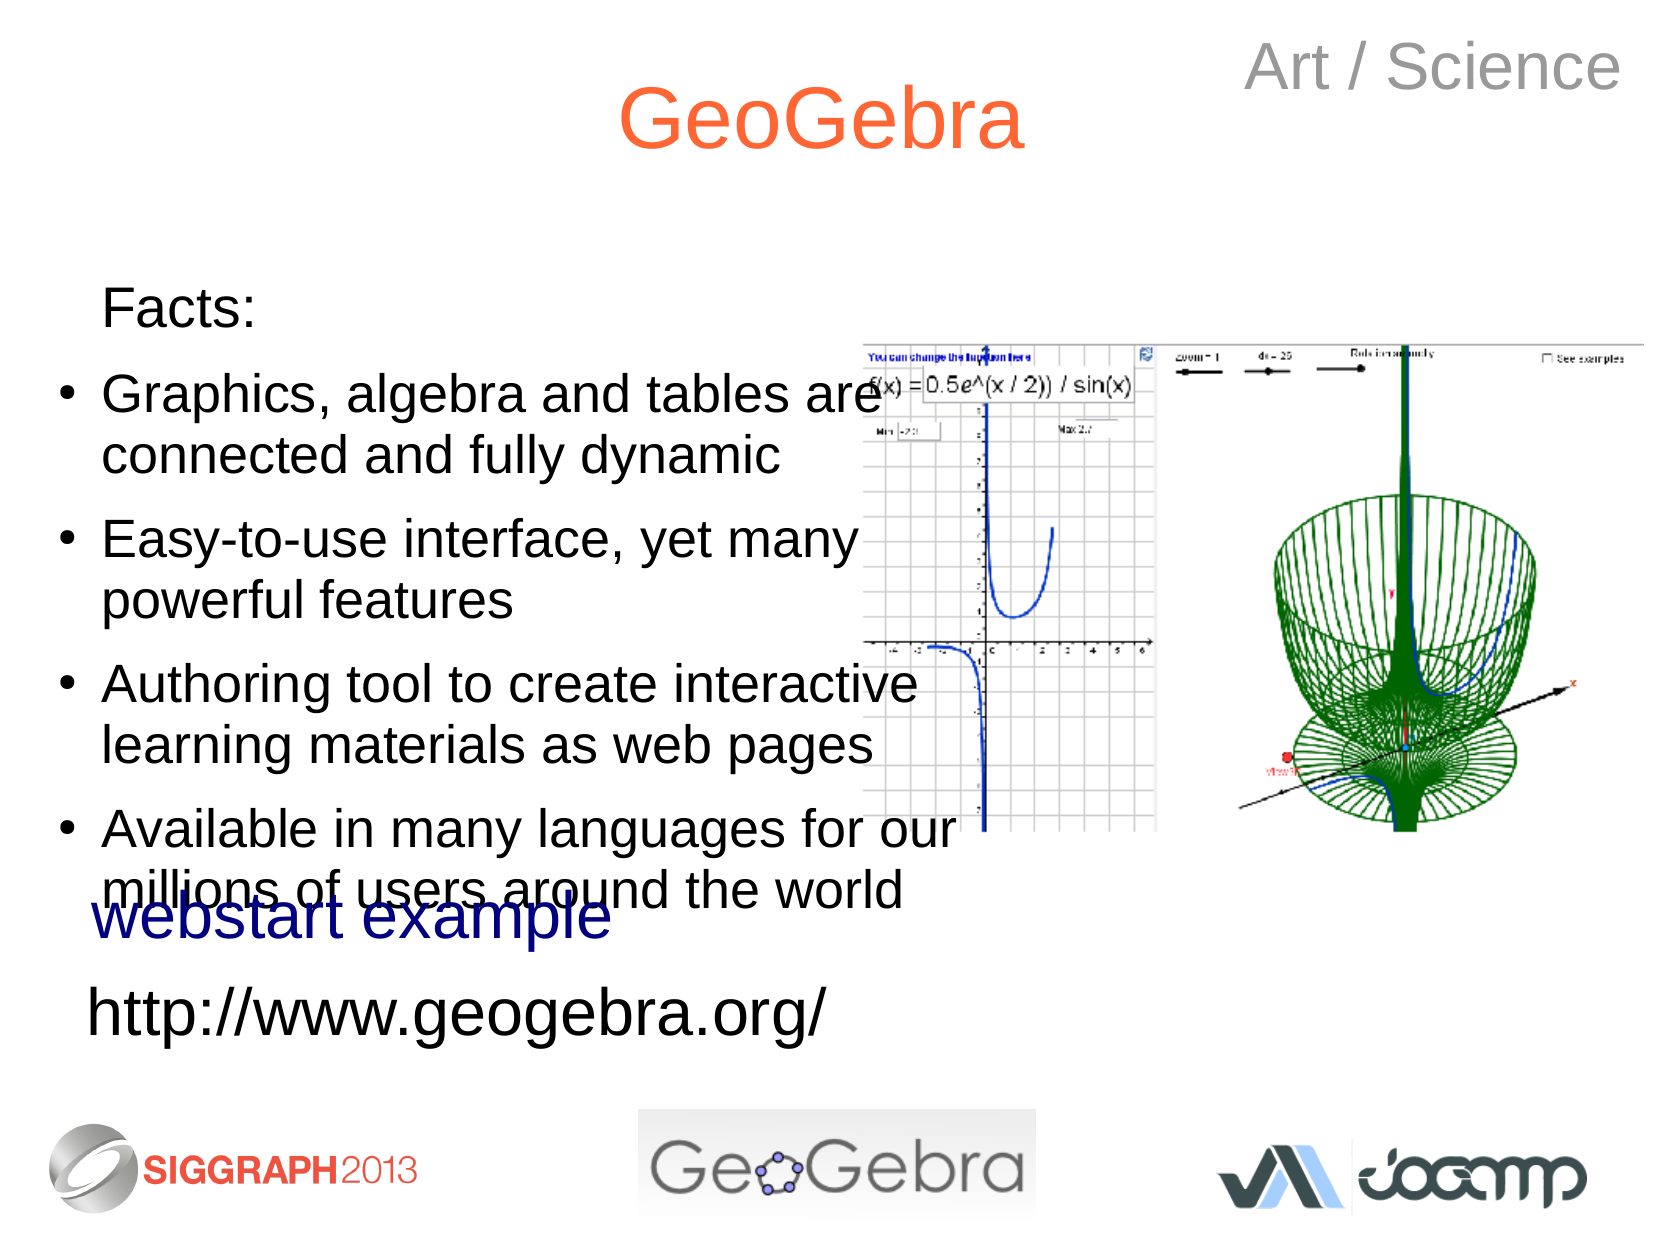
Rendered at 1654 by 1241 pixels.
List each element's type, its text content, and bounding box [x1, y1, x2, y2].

picture [1215, 1139, 1587, 1215]
title GeoGebra [68, 49, 1576, 188]
picture [638, 1109, 1036, 1223]
text_box webstart example [76, 870, 631, 961]
text_box Art / Science [1230, 21, 1651, 126]
picture [966, 338, 1644, 841]
list http://www.geogebra.org/ [15, 974, 1044, 1055]
list Facts: Graphics, algebra and tables are connected and fully dynamic Easy-to-use interface, yet many powerful features Authoring tool to create interactive learning materials as web pages Available in many languages for our millions of users around the world [43, 275, 966, 974]
picture [45, 1122, 421, 1215]
